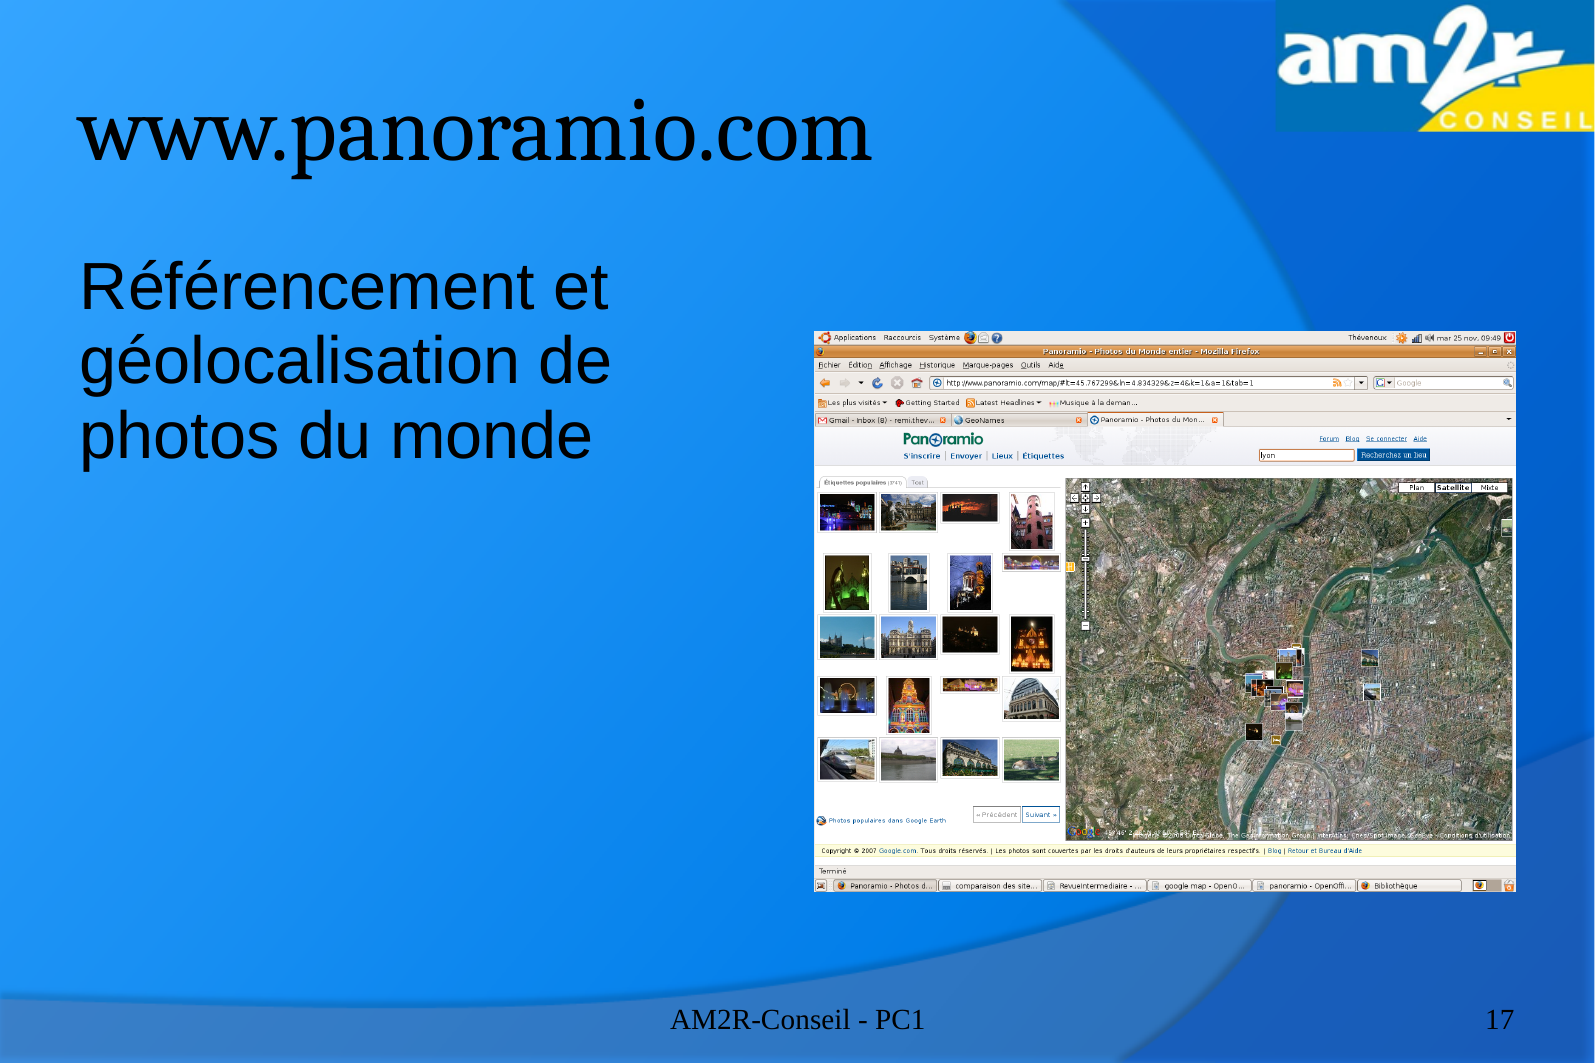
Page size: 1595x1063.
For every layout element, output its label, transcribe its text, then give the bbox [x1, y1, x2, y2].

picture [0, 0, 1595, 1063]
title www.panoramio.com [79, 42, 1152, 220]
list Référencement et géolocalisation de photos du monde [79, 248, 780, 975]
